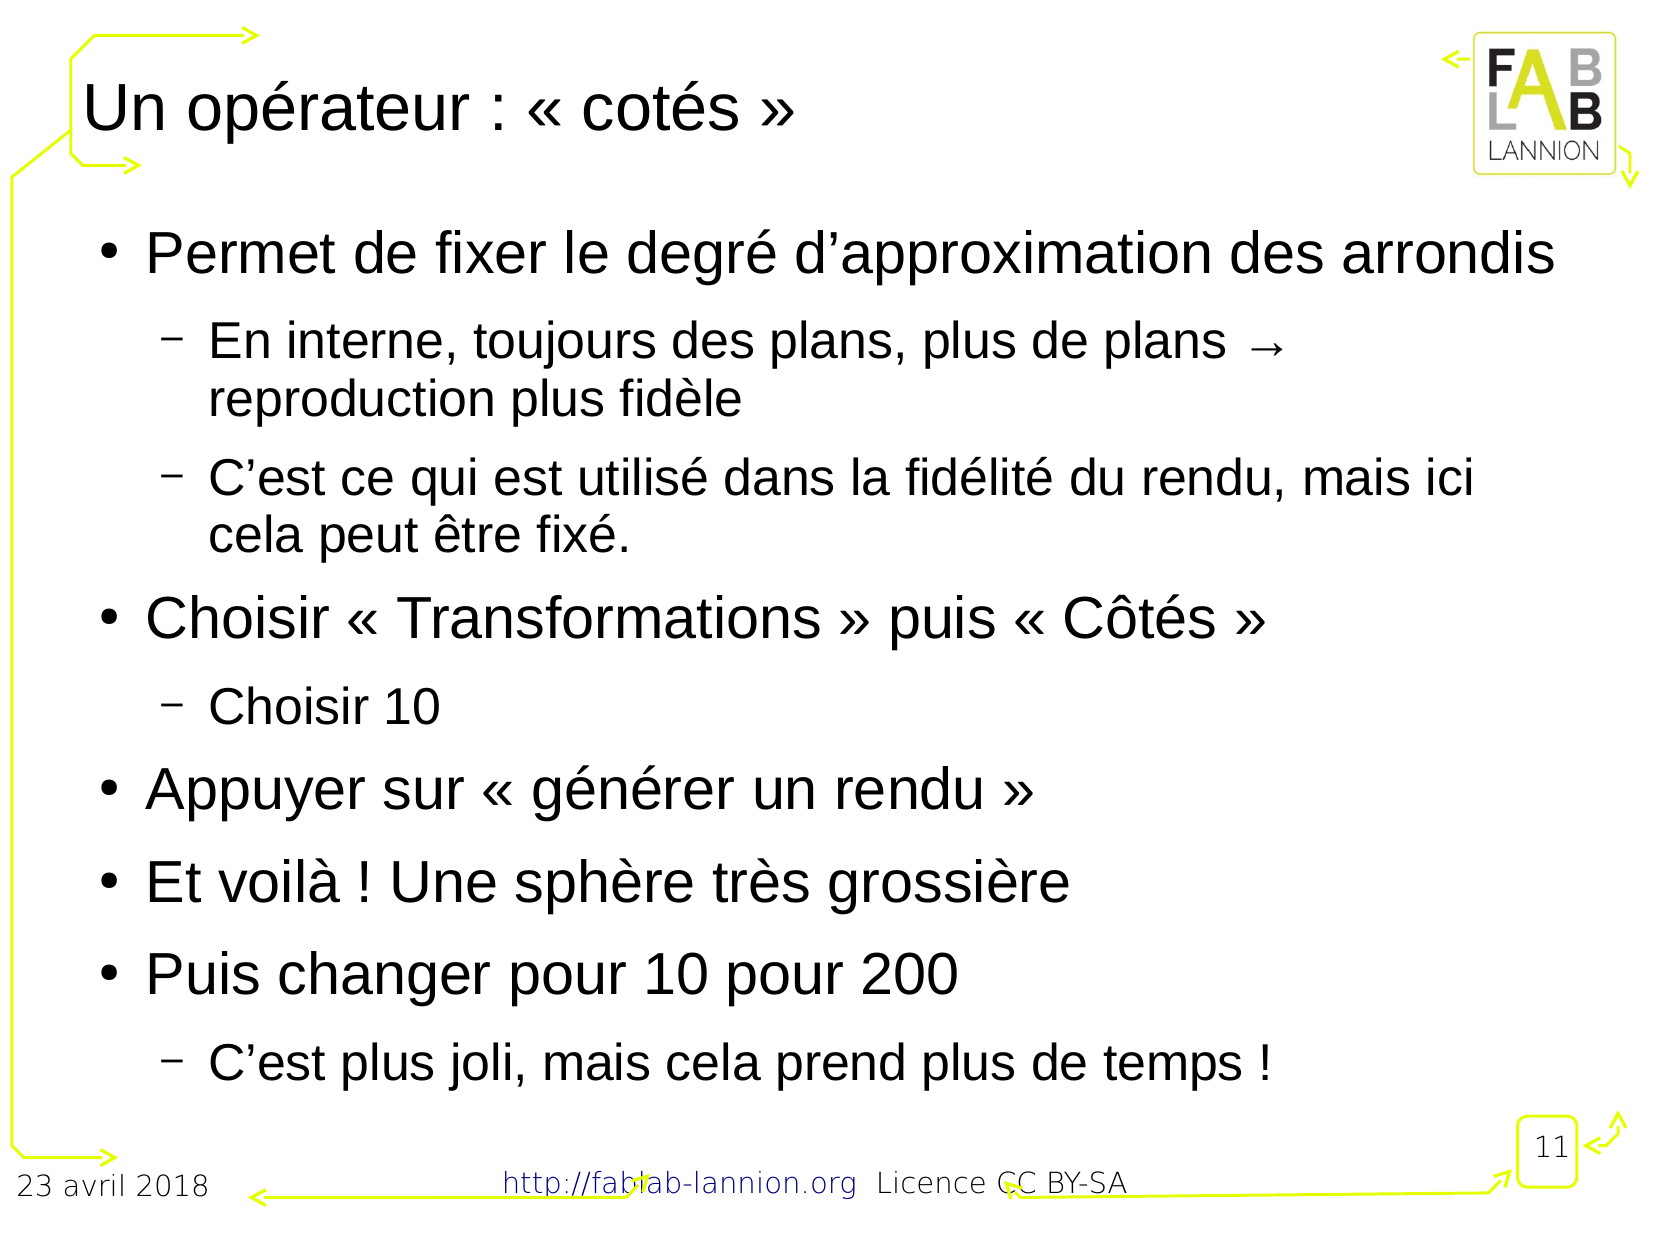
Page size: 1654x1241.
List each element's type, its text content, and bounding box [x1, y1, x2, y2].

title Un opérateur : « cotés » [82, 49, 1441, 166]
picture [1470, 29, 1619, 178]
list Permet de fixer le degré d’approximation des arrondis En interne, toujours des plans, plus de plans → reproduction plus fidèle C’est ce qui est utilisé dans la fidélité du rendu, mais ici cela peut être fixé. Choisir « Transformations » puis « Côtés » Choisir 10 Appuyer sur « générer un rendu » Et voilà ! Une sphère très grossière Puis changer pour 10 pour 200 C’est plus joli, mais cela prend plus de temps ! [82, 219, 1571, 1111]
